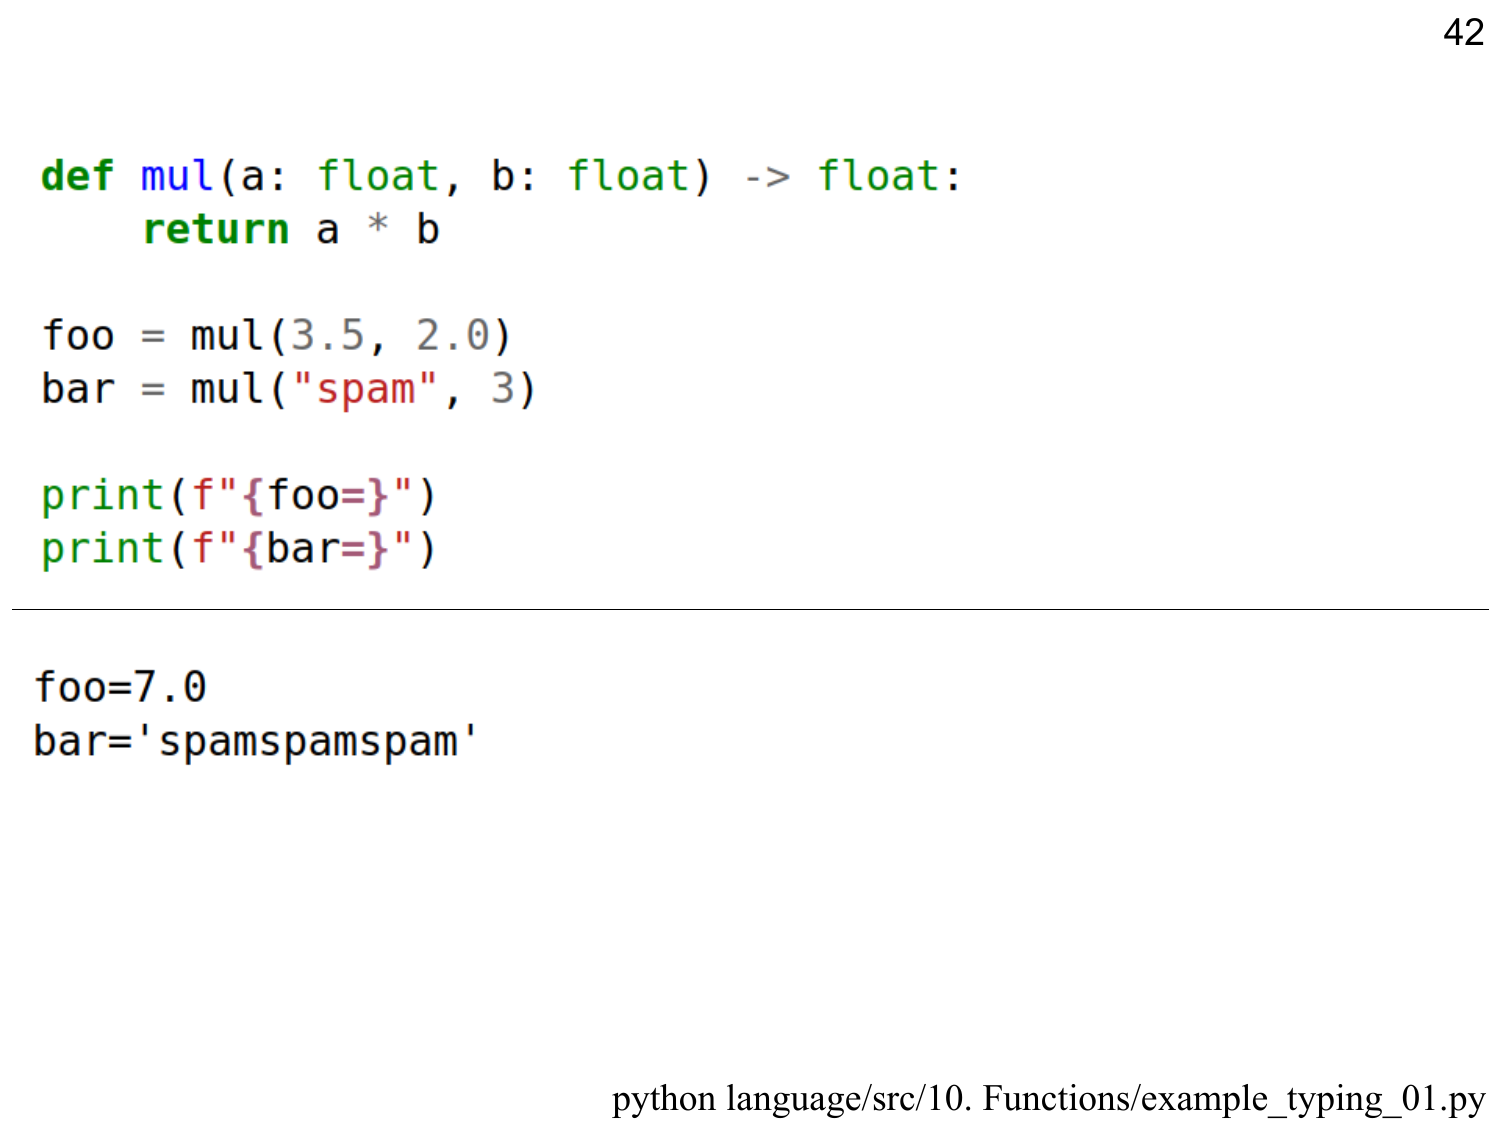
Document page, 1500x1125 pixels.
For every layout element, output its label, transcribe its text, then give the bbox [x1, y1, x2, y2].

picture [25, 653, 490, 773]
picture [27, 145, 971, 583]
text_box python language/src/10. Functions/example_typing_01.py [612, 1065, 1500, 1125]
